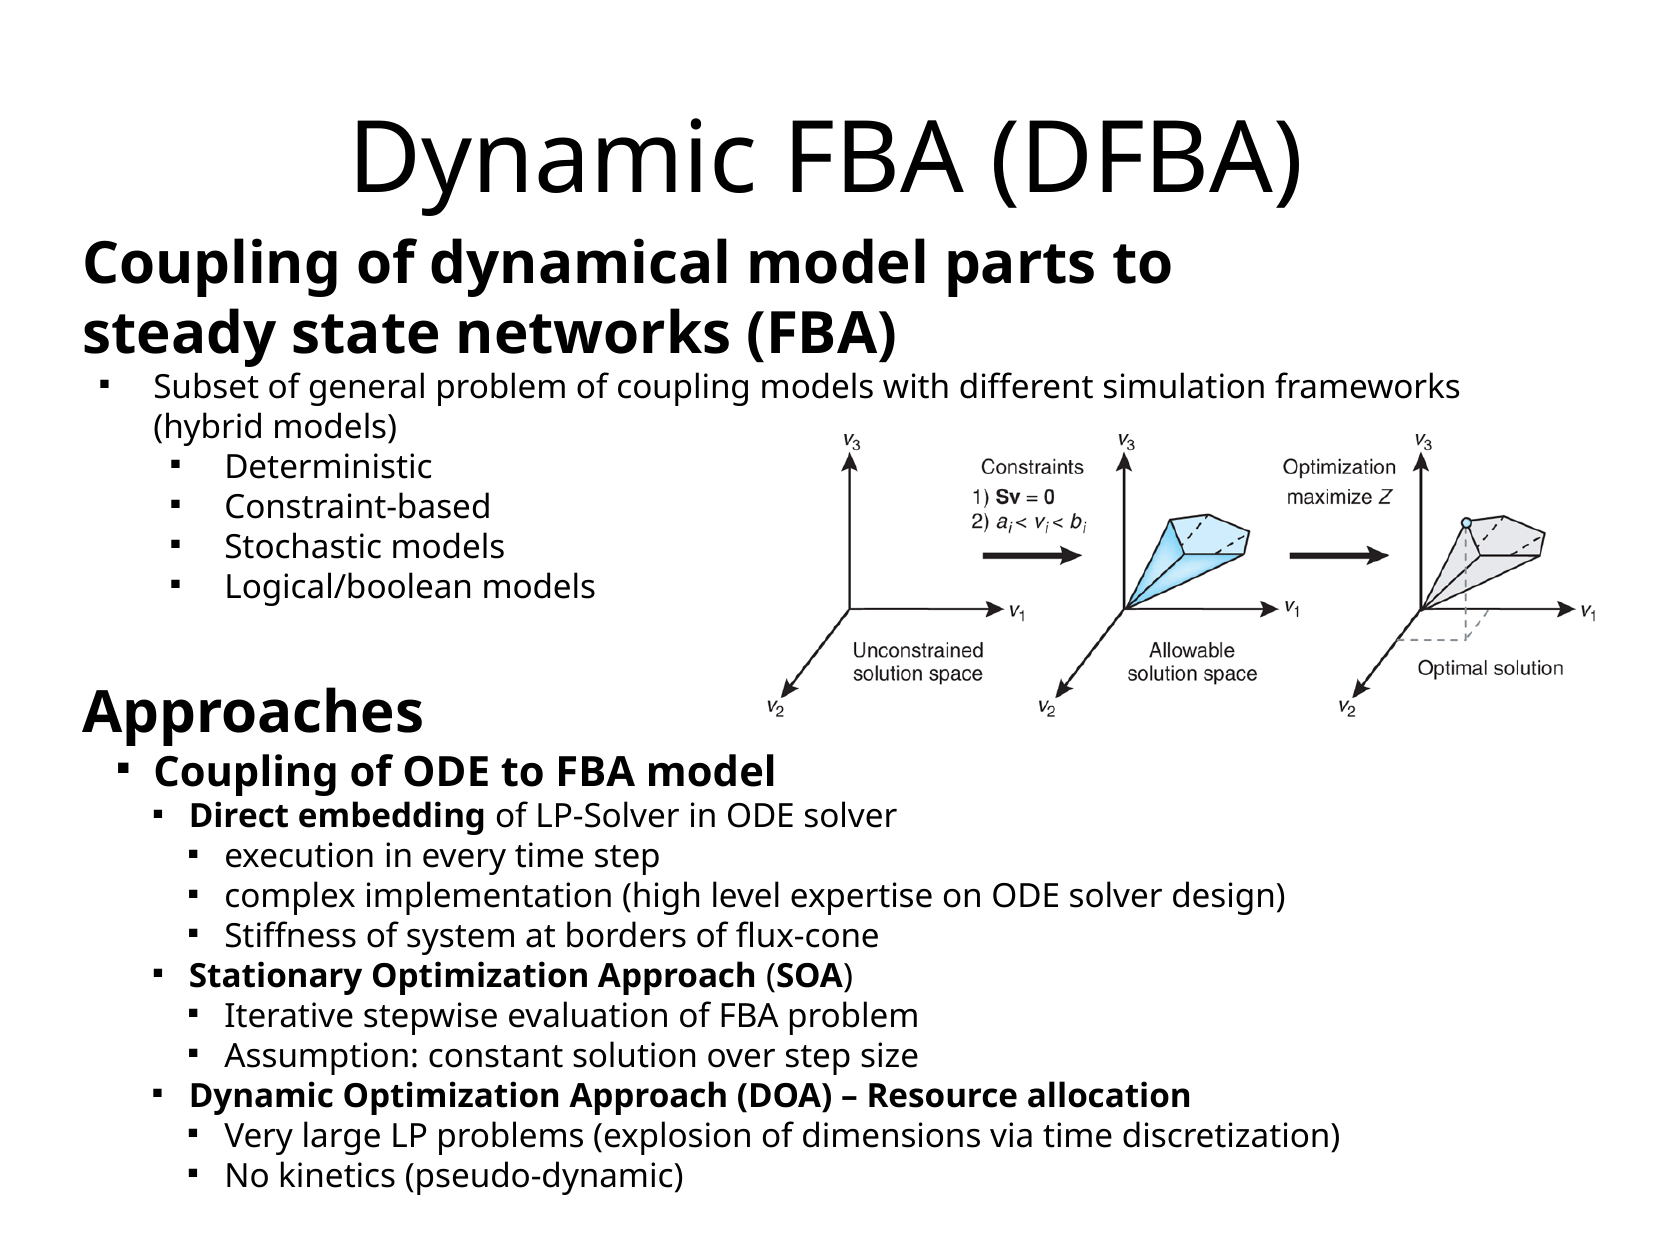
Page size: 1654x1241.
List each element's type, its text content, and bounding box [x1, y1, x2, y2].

picture [765, 434, 1601, 722]
text_box Coupling of dynamical model parts to steady state networks (FBA) Subset of general problem of coupling models with different simulation frameworks (hybrid models) Deterministic Constraint-based Stochastic models Logical/boolean models Approaches Coupling of ODE to FBA model Direct embedding of LP-Solver in ODE solver execution in every time step complex implementation (high level expertise on ODE solver design) Stiffness of system at borders of flux-cone Stationary Optimization Approach (SOA) Iterative stepwise evaluation of FBA problem Assumption: constant solution over step size Dynamic Optimization Approach (DOA) – Resource allocation Very large LP problems (explosion of dimensions via time discretization) No kinetics (pseudo-dynamic) [82, 225, 1571, 945]
text_box Dynamic FBA (DFBA) [82, 49, 1571, 225]
